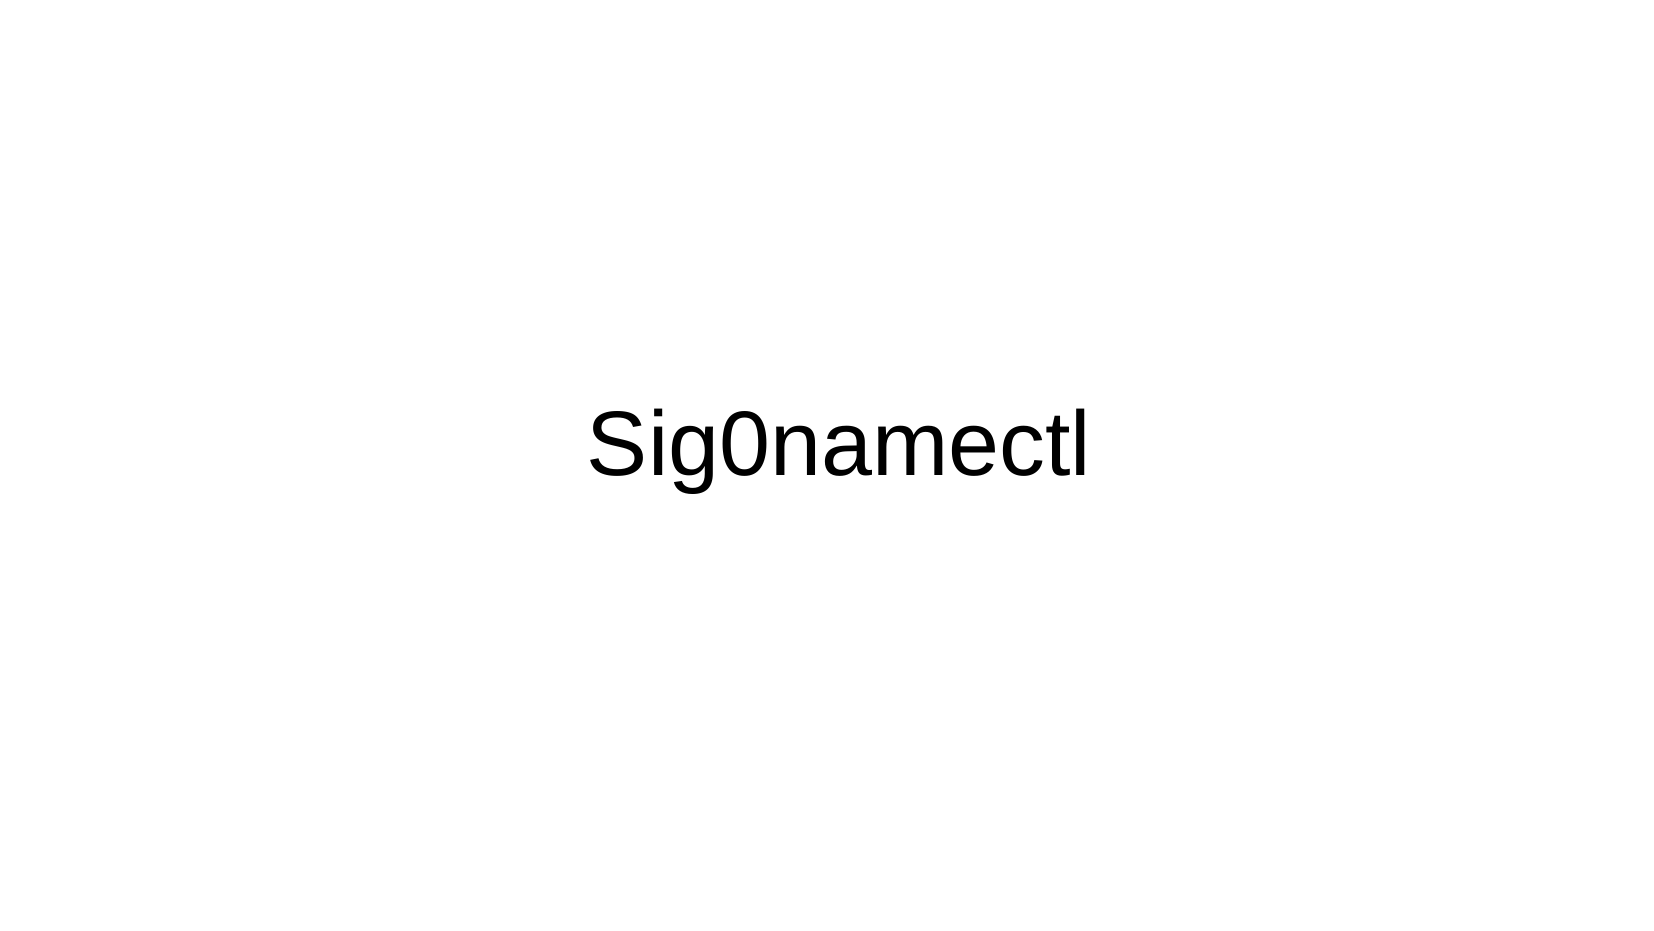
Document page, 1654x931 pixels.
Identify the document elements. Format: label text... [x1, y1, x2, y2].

title Sig0namectl [95, 365, 1584, 522]
